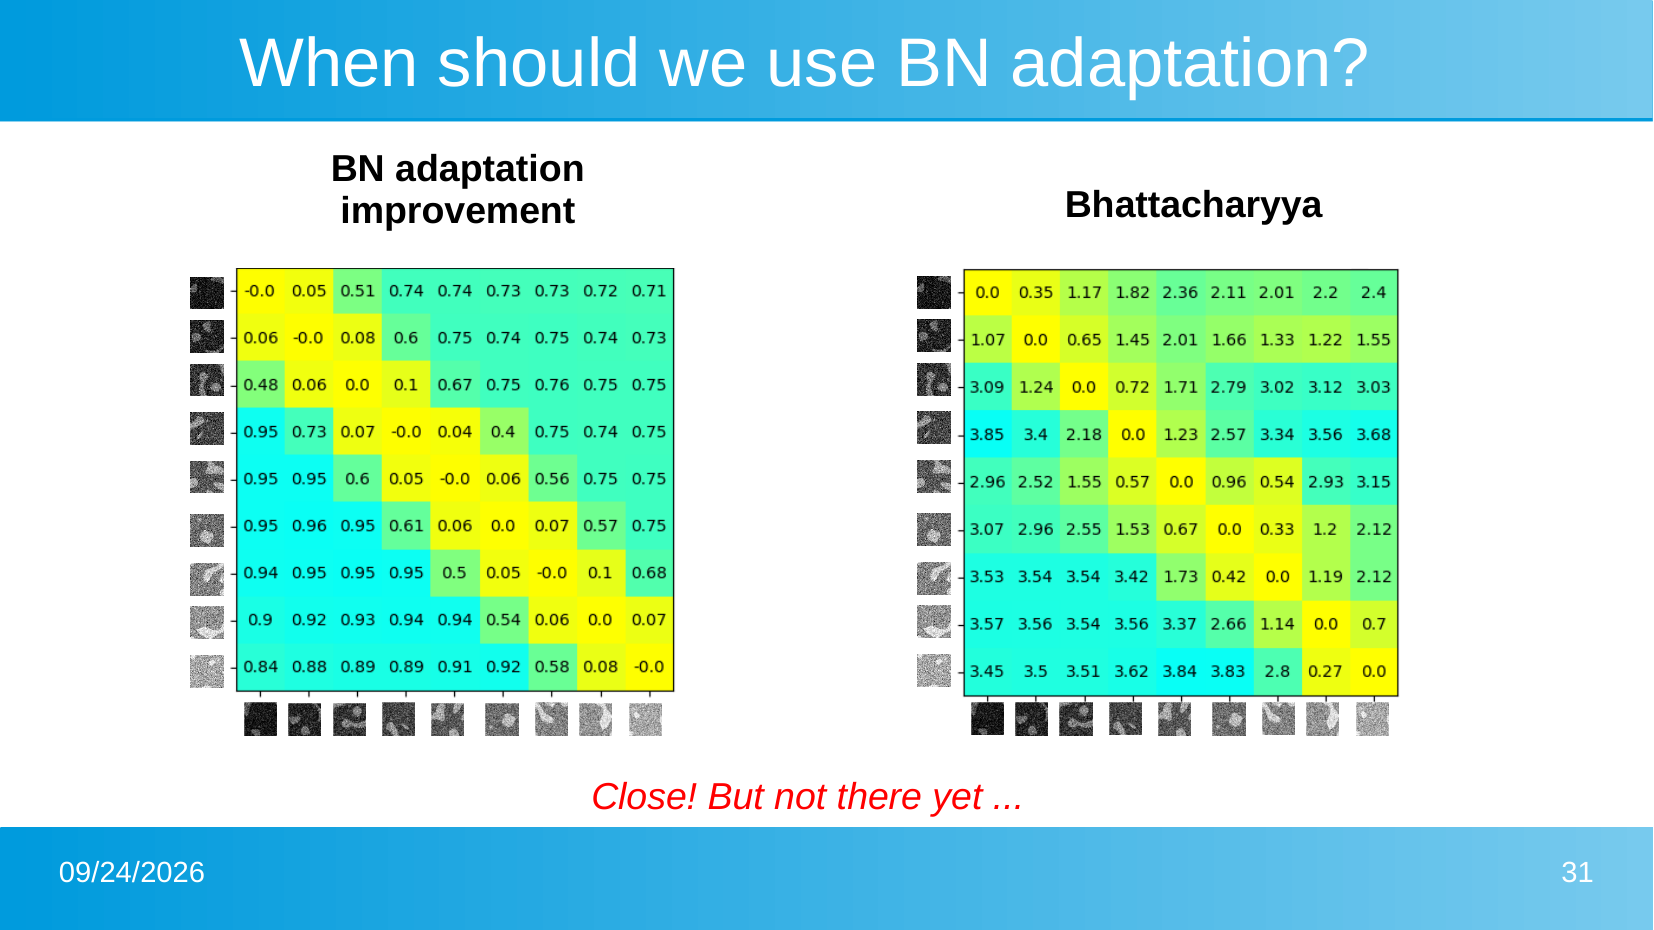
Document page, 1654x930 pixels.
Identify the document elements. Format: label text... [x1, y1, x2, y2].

picture [917, 319, 951, 352]
picture [917, 363, 951, 396]
picture [917, 654, 951, 687]
picture [917, 460, 951, 493]
picture [917, 562, 951, 595]
text_box BN adaptation improvement [316, 140, 601, 239]
picture [190, 268, 681, 736]
picture [917, 513, 951, 546]
title When should we use BN adaptation? [37, 23, 1573, 102]
picture [917, 411, 951, 444]
text_box Close! But not there yet ... [576, 768, 1040, 826]
picture [954, 268, 1405, 736]
picture [917, 276, 951, 309]
text_box Bhattacharyya [1050, 176, 1338, 233]
picture [917, 605, 951, 638]
